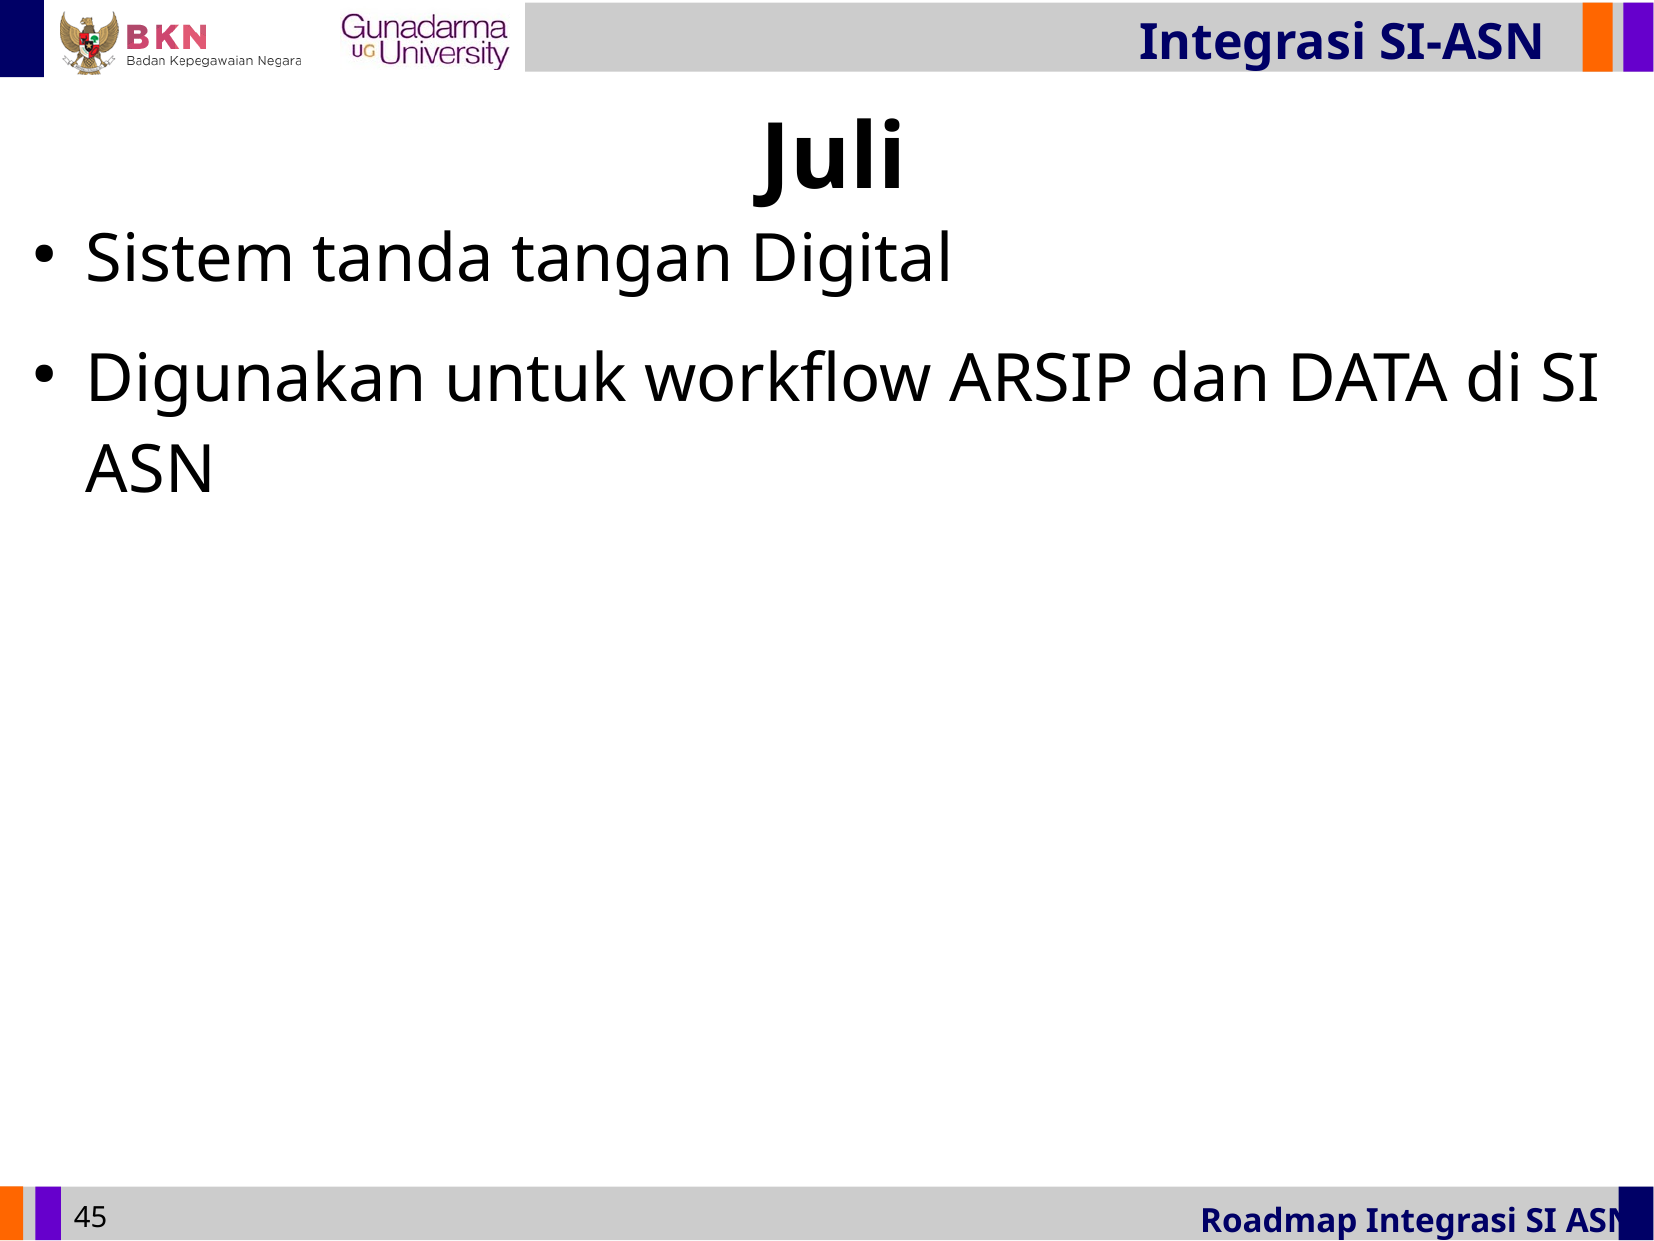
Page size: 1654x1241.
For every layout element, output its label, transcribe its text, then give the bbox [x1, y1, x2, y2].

title Juli [77, 90, 1591, 210]
picture [60, 11, 301, 75]
list Sistem tanda tangan Digital Digunakan untuk workflow ARSIP dan DATA di SI ASN [14, 210, 1630, 1176]
picture [340, 0, 510, 70]
